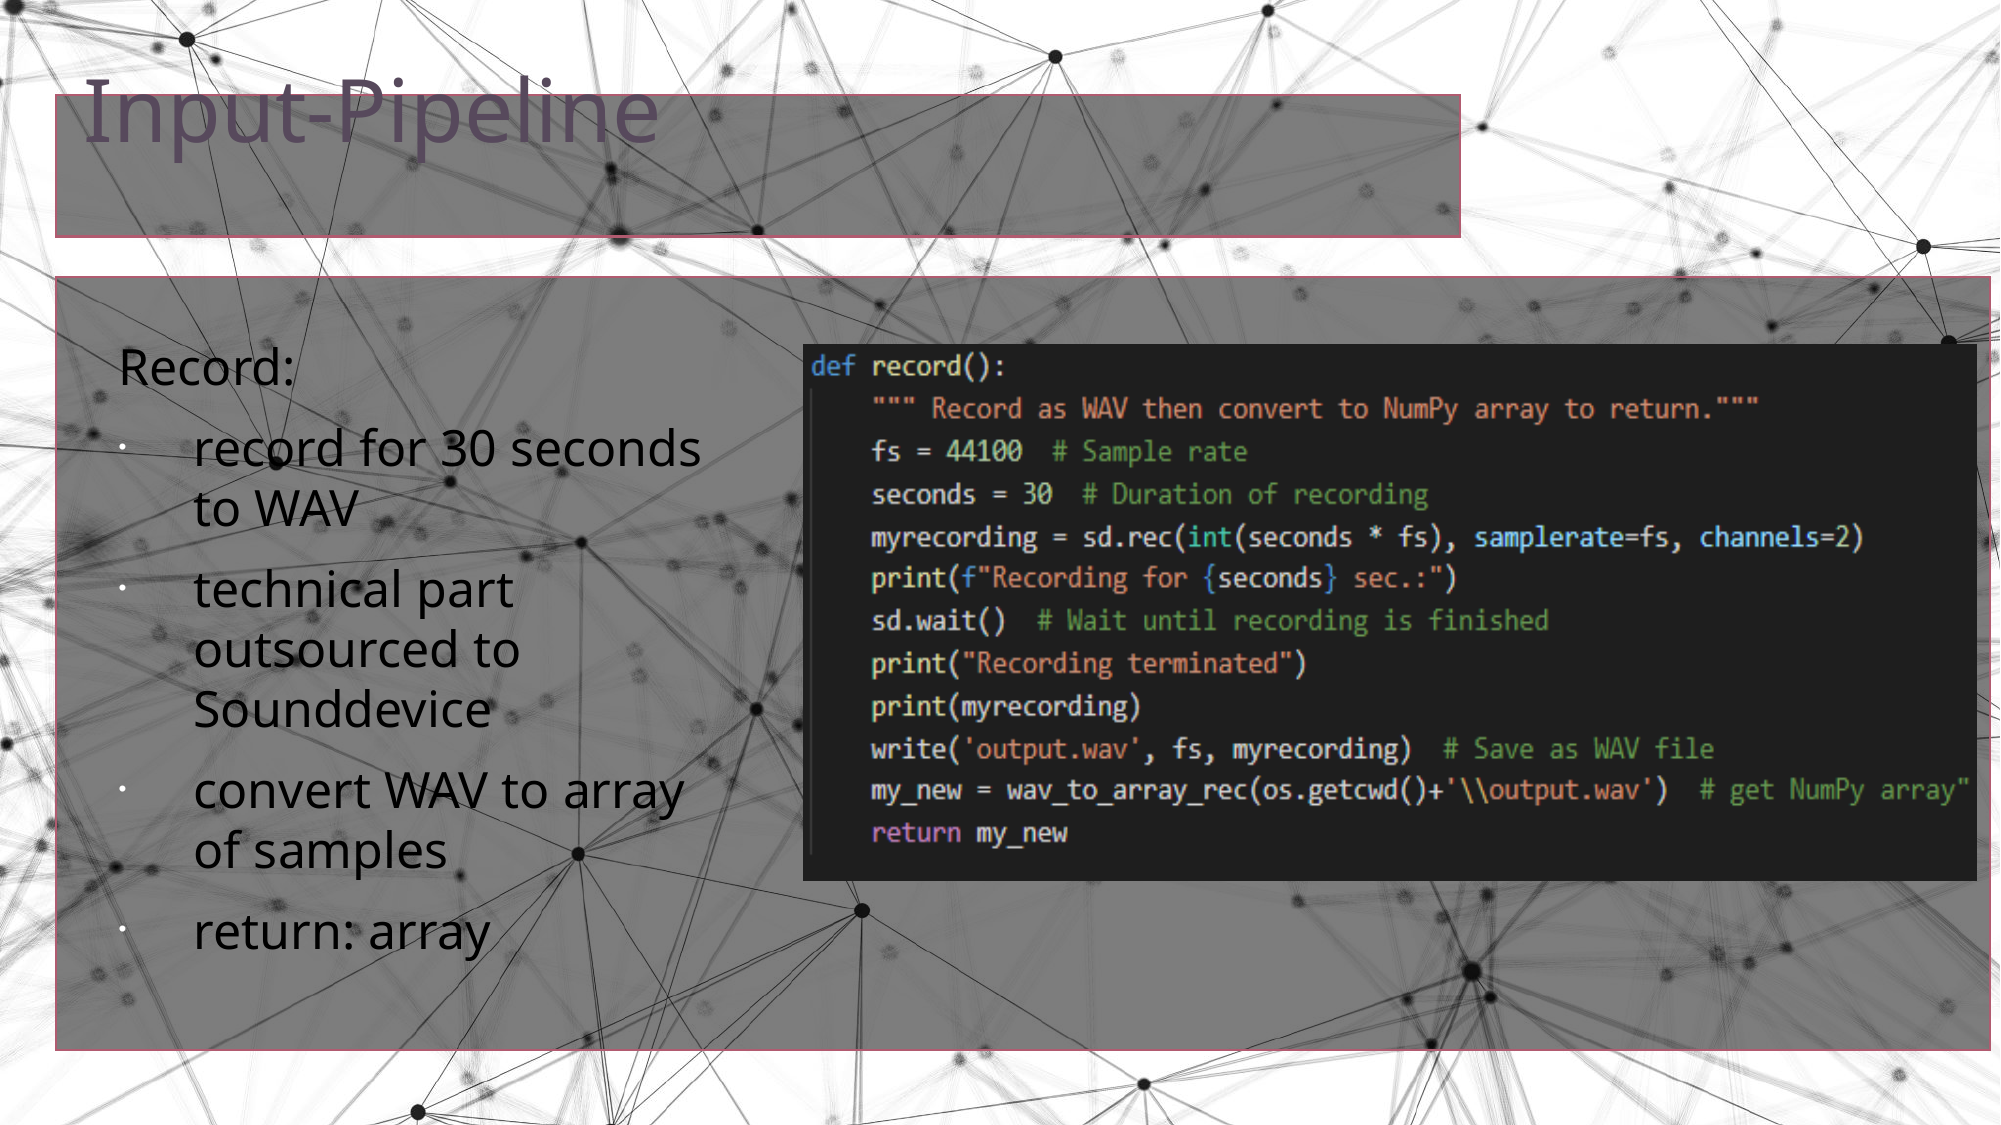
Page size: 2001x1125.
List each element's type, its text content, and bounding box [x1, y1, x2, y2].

text_box [55, 277, 1990, 1050]
picture [0, 0, 2000, 1125]
text_box Record: record for 30 seconds to WAV technical part outsourced to Sounddevice convert WAV to array of samples return: array [103, 328, 742, 967]
text_box [55, 94, 68, 237]
title Input-Pipeline [68, 59, 1799, 277]
